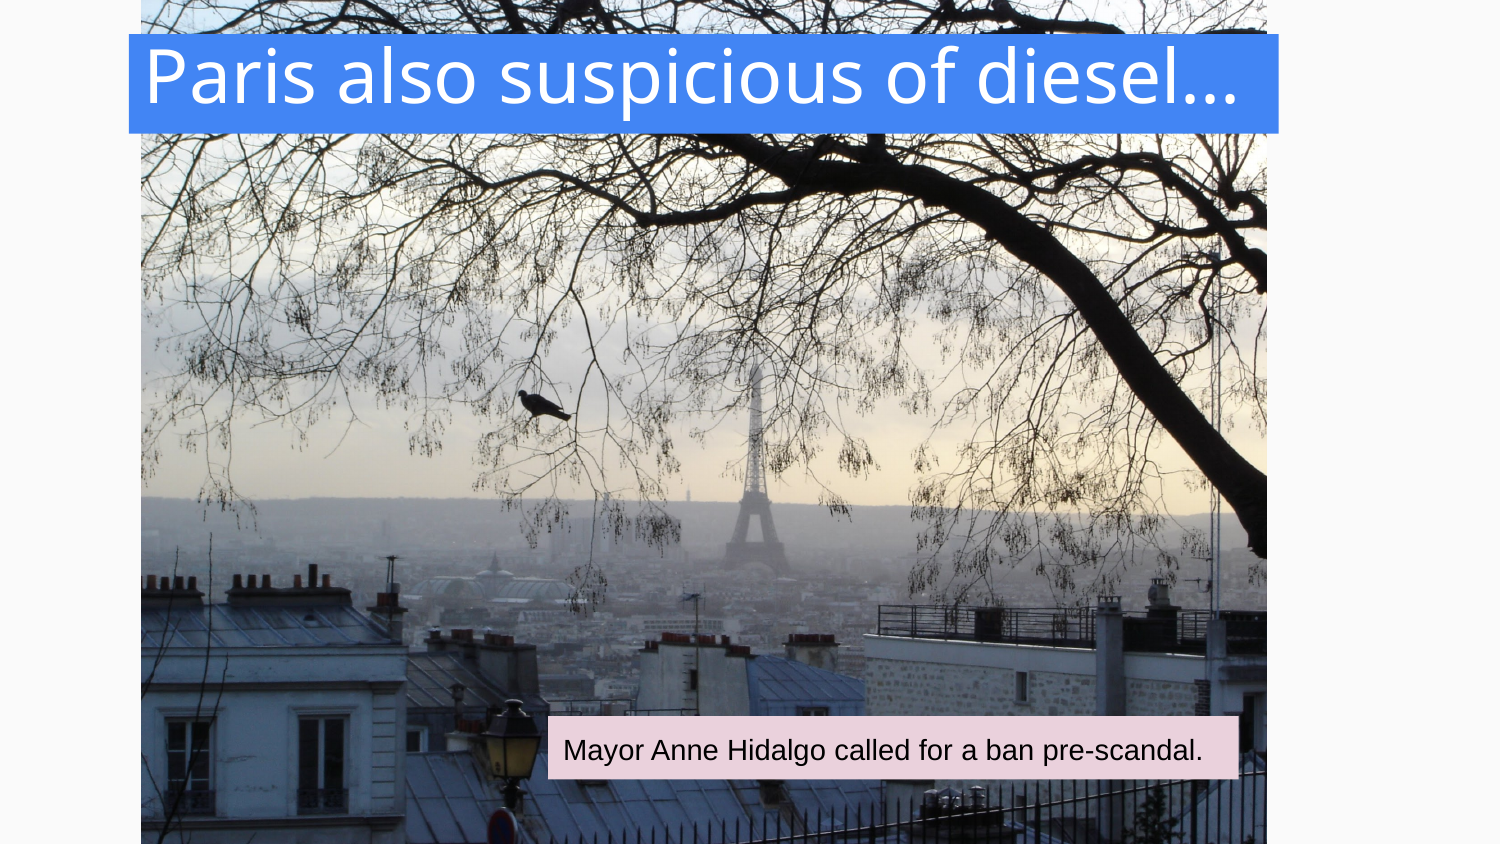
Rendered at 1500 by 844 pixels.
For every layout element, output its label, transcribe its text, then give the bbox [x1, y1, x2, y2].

text_box Mayor Anne Hidalgo called for a ban pre-scandal. [548, 716, 1239, 780]
picture [141, 0, 1267, 34]
picture [141, 134, 1267, 844]
title Paris also suspicious of diesel... [128, 34, 1279, 134]
